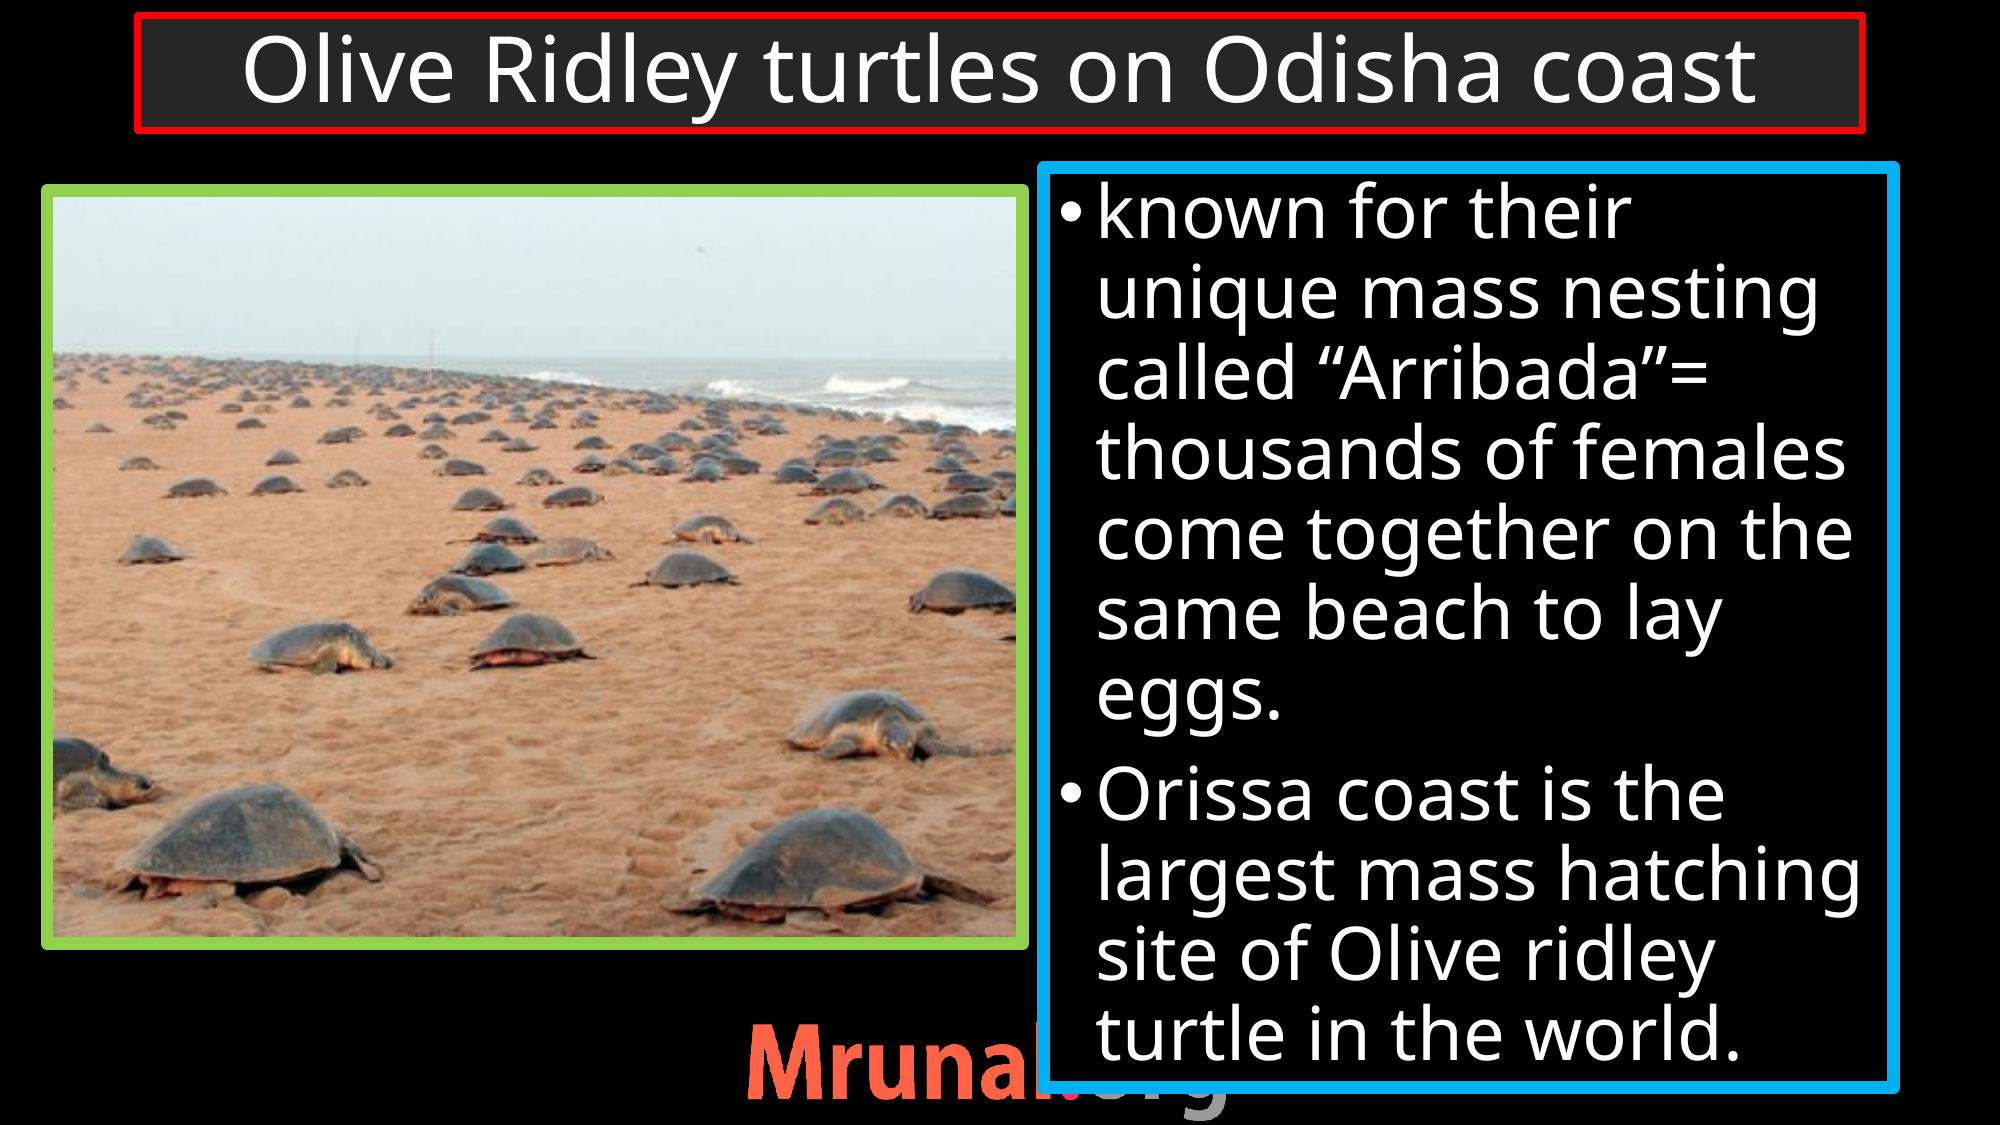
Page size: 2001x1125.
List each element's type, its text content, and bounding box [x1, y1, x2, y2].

picture [53, 196, 1017, 938]
title Olive Ridley turtles on Odisha coast [137, 15, 1863, 131]
list known for their unique mass nesting called “Arribada”= thousands of females come together on the same beach to lay eggs. Orissa coast is the largest mass hatching site of Olive ridley turtle in the world. [1043, 167, 1894, 1088]
picture [741, 1005, 1230, 1125]
